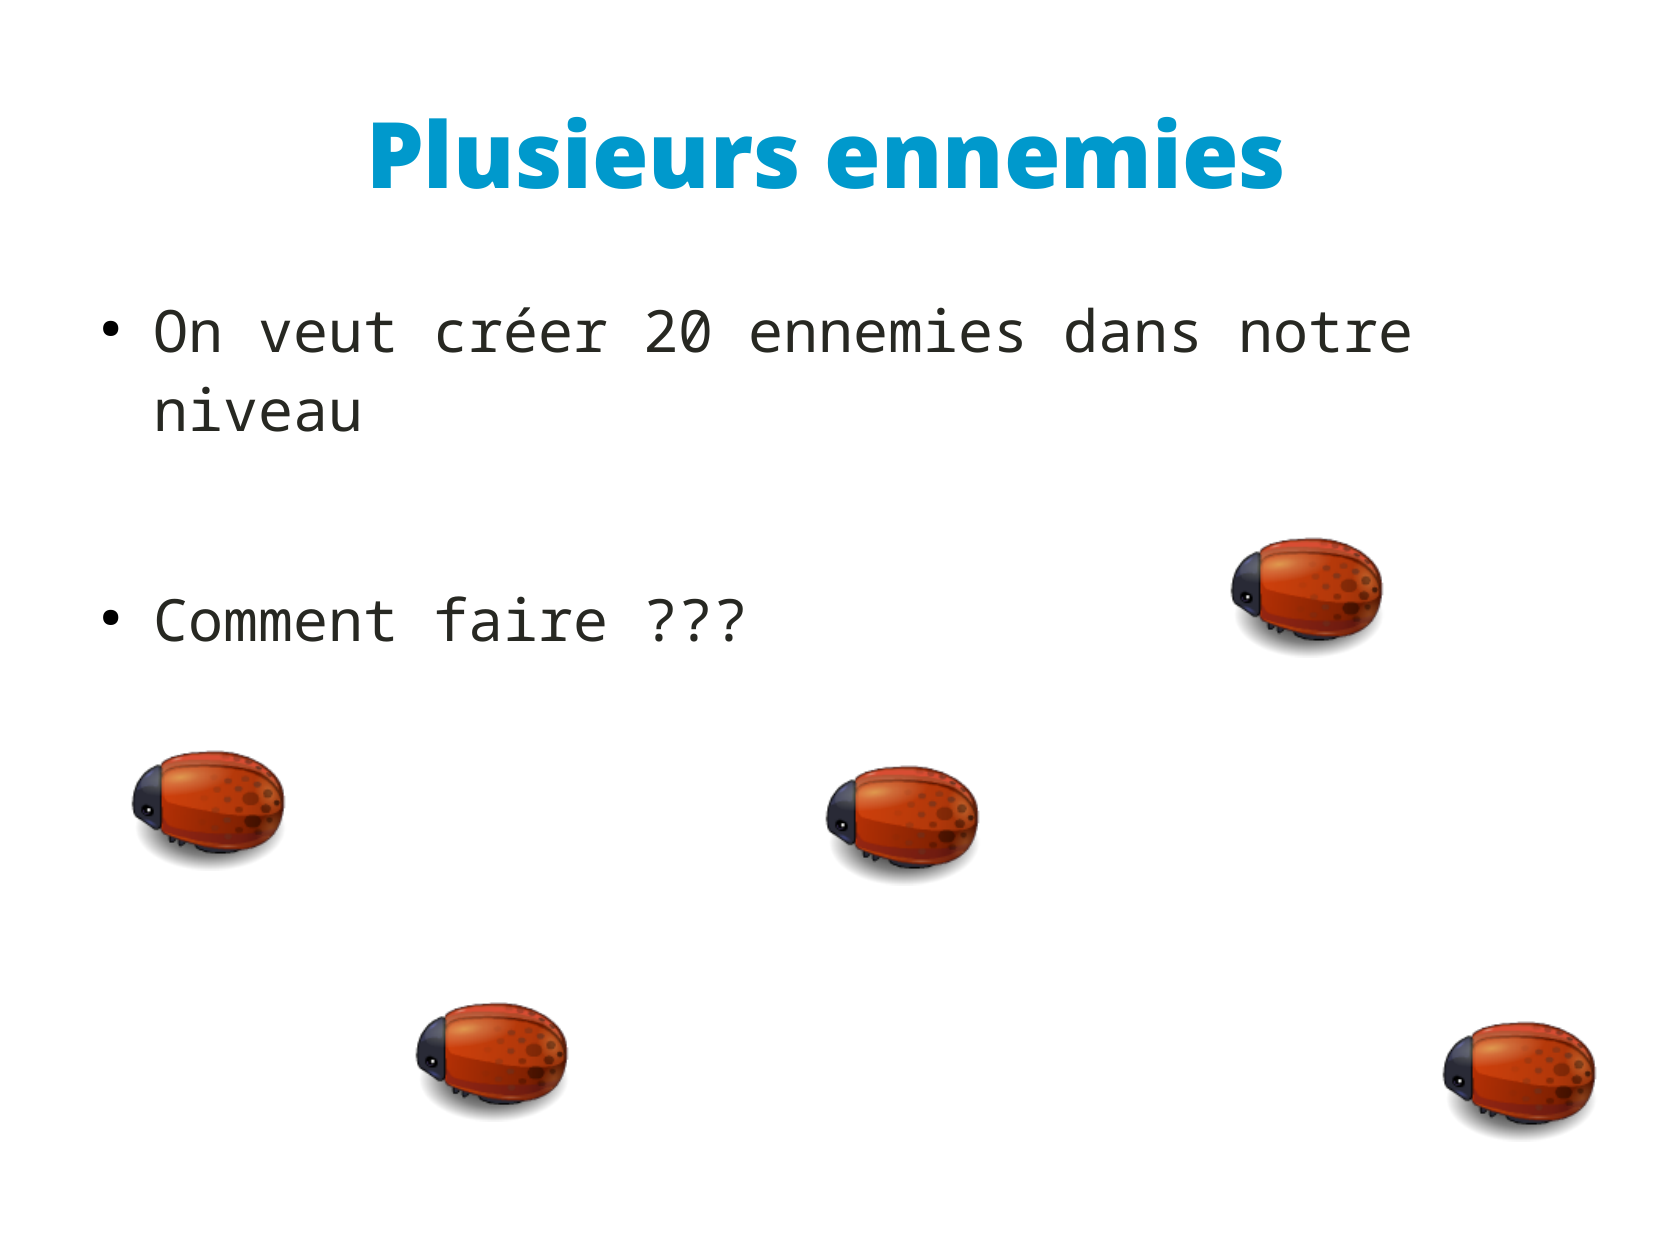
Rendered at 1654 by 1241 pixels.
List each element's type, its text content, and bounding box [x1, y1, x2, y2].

picture [823, 747, 981, 886]
picture [1440, 1003, 1598, 1142]
picture [413, 984, 570, 1123]
picture [129, 732, 287, 871]
list On veut créer 20 ennemies dans notre niveau Comment faire ??? [82, 290, 1571, 1010]
picture [1228, 519, 1385, 658]
title Plusieurs ennemies [82, 49, 1571, 257]
